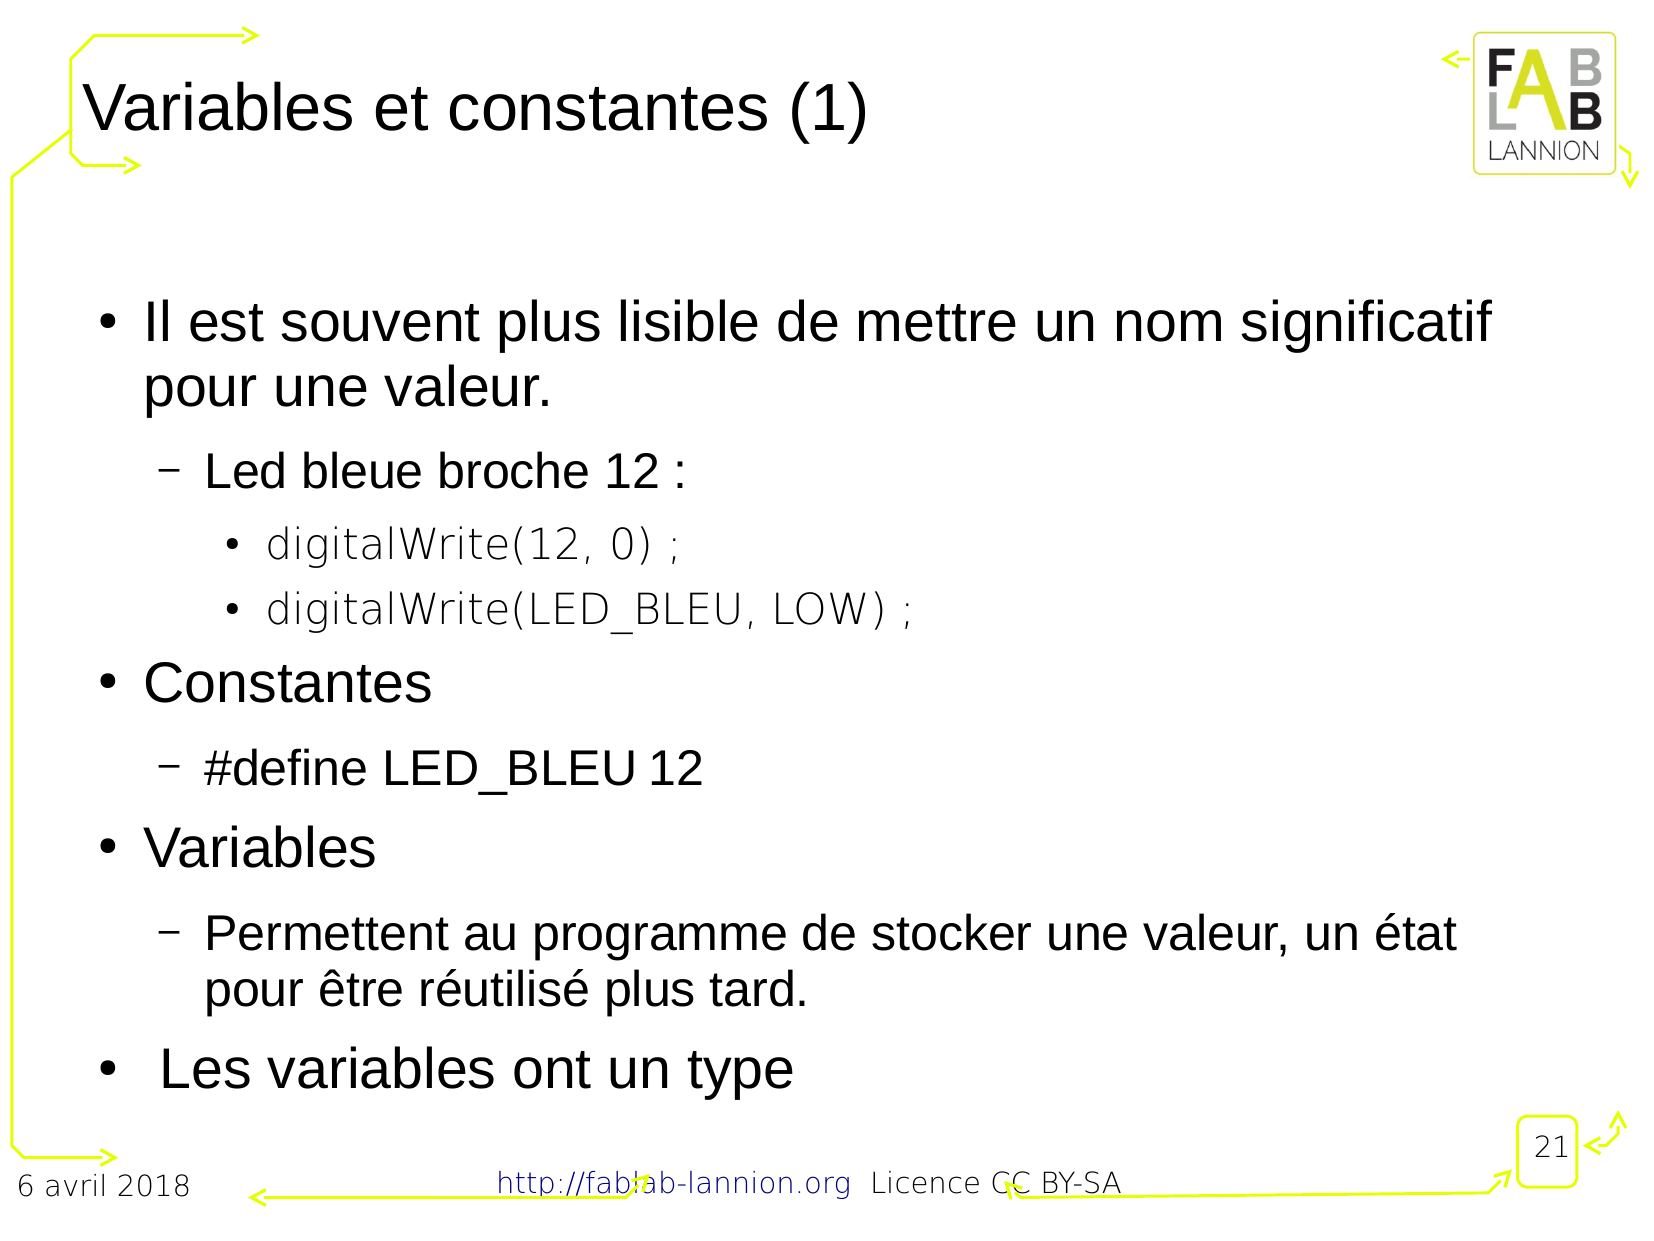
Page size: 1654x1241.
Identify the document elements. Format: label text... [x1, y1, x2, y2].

picture [1470, 29, 1619, 178]
list Il est souvent plus lisible de mettre un nom significatif pour une valeur. Led bleue broche 12 : digitalWrite(12, 0) ; digitalWrite(LED_BLEU, LOW) ; Constantes #define LED_BLEU 12 Variables Permettent au programme de stocker une valeur, un état pour être réutilisé plus tard. Les variables ont un type [82, 290, 1571, 1111]
title Variables et constantes (1) [82, 49, 1441, 166]
